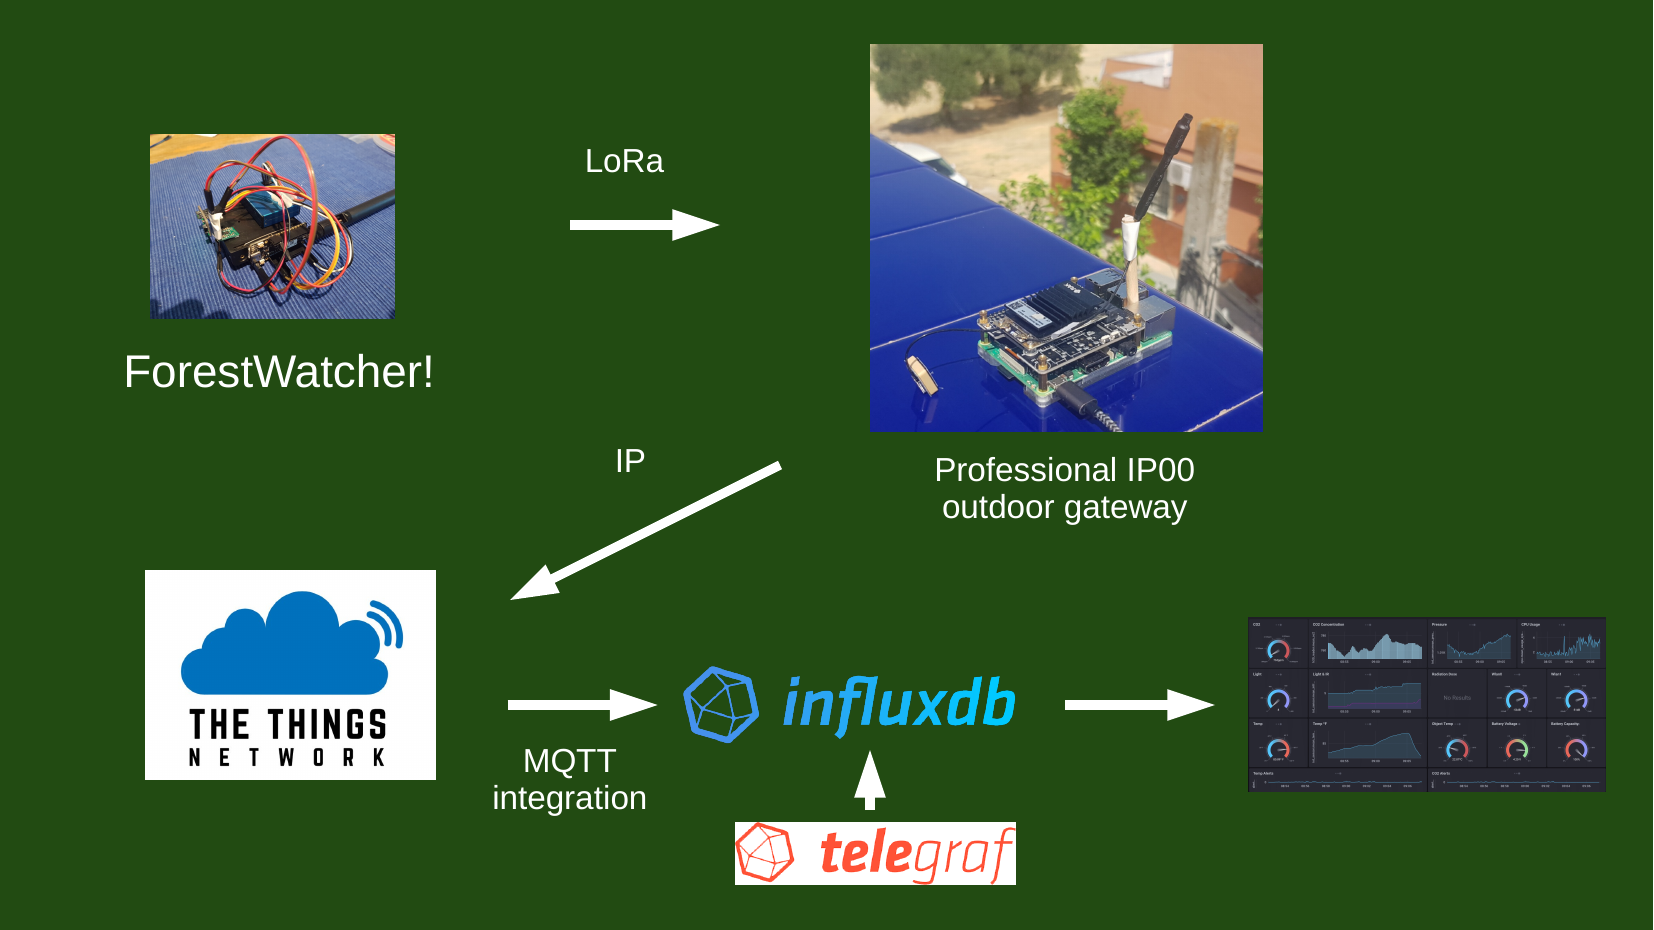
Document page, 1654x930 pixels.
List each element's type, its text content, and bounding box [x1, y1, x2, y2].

text_box Professional IP00 outdoor gateway [870, 444, 1261, 541]
picture [150, 134, 395, 319]
picture [145, 570, 436, 781]
text_box ForestWatcher! [108, 338, 451, 406]
text_box MQTT integration [465, 735, 676, 861]
text_box IP [600, 435, 676, 487]
picture [870, 44, 1263, 432]
text_box LoRa [570, 134, 691, 187]
picture [1248, 617, 1606, 792]
picture [525, 584, 1173, 886]
